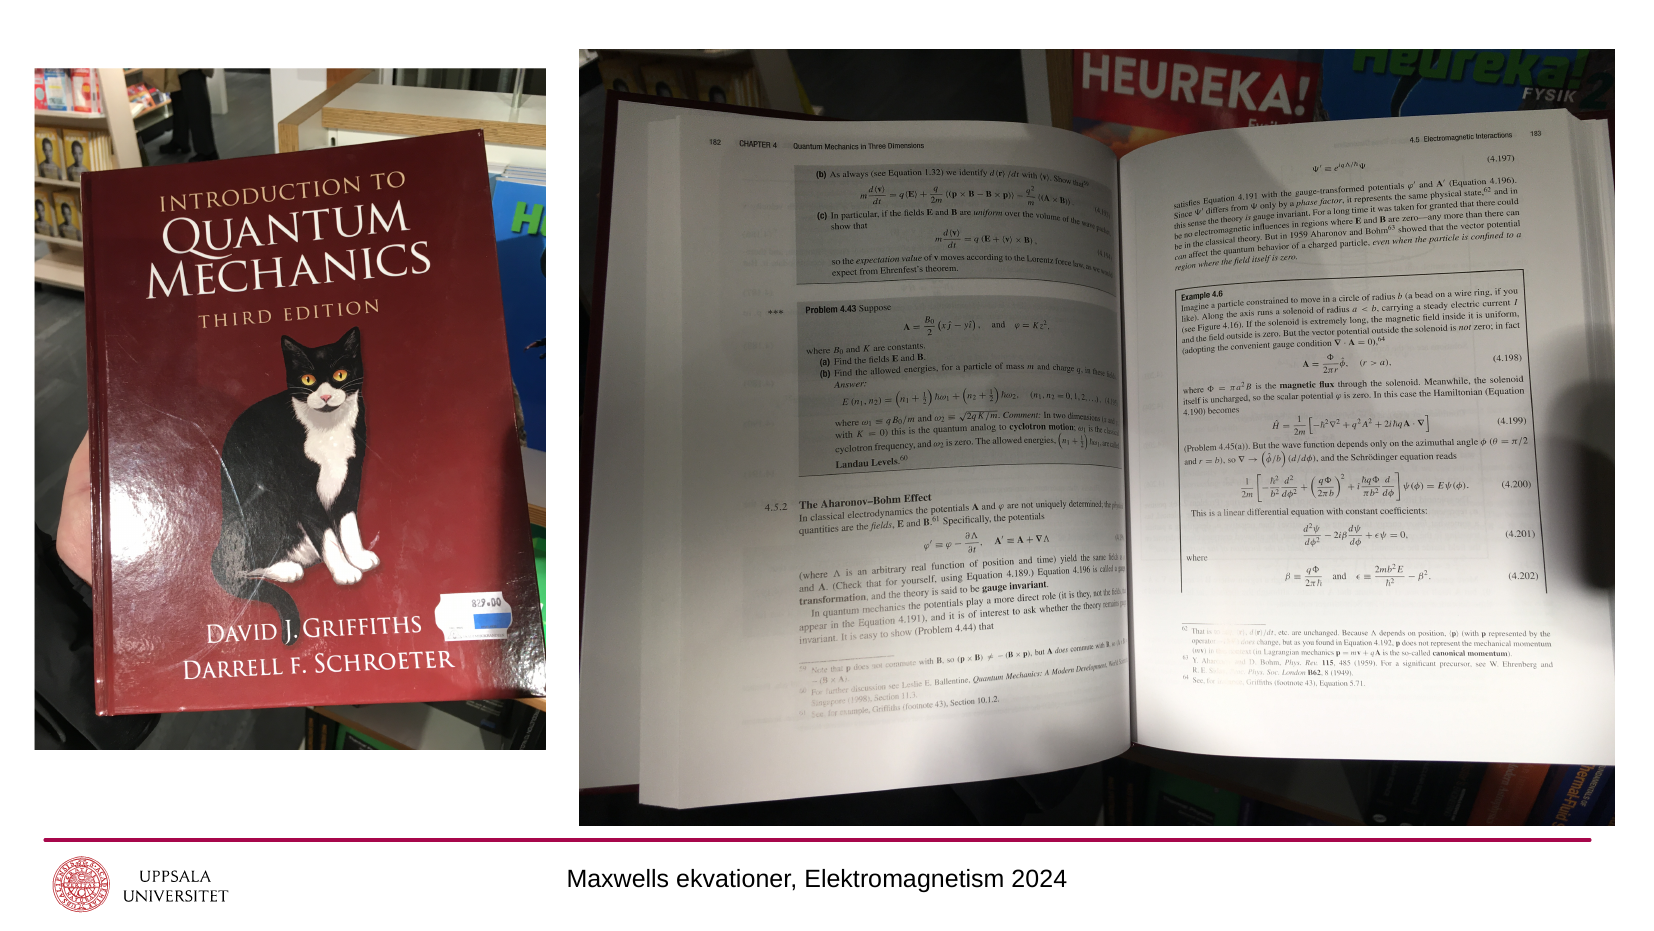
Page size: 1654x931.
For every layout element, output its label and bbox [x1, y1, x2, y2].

picture [579, 49, 1615, 826]
picture [45, 847, 250, 919]
picture [34, 68, 546, 751]
